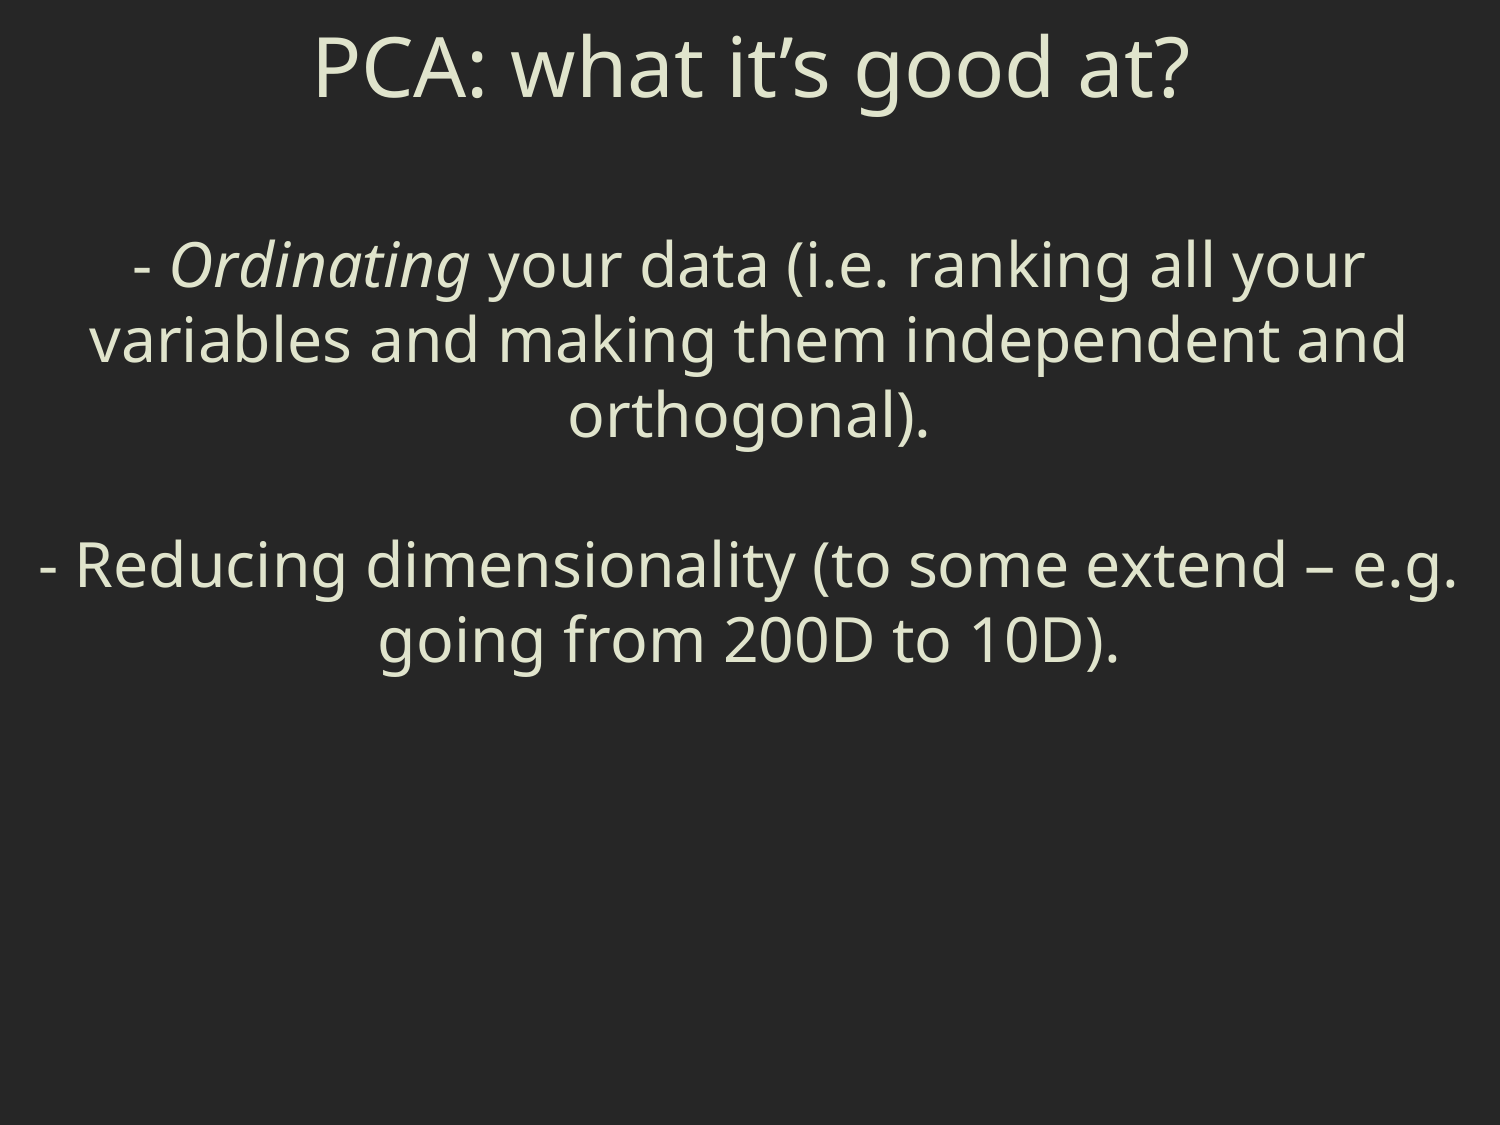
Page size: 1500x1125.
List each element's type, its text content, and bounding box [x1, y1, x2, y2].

text_box PCA: what it’s good at? [296, 6, 1206, 122]
text_box - Ordinating your data (i.e. ranking all your variables and making them independent and orthogonal). - Reducing dimensionality (to some extend – e.g. going from 200D to 10D). [0, 217, 1500, 758]
